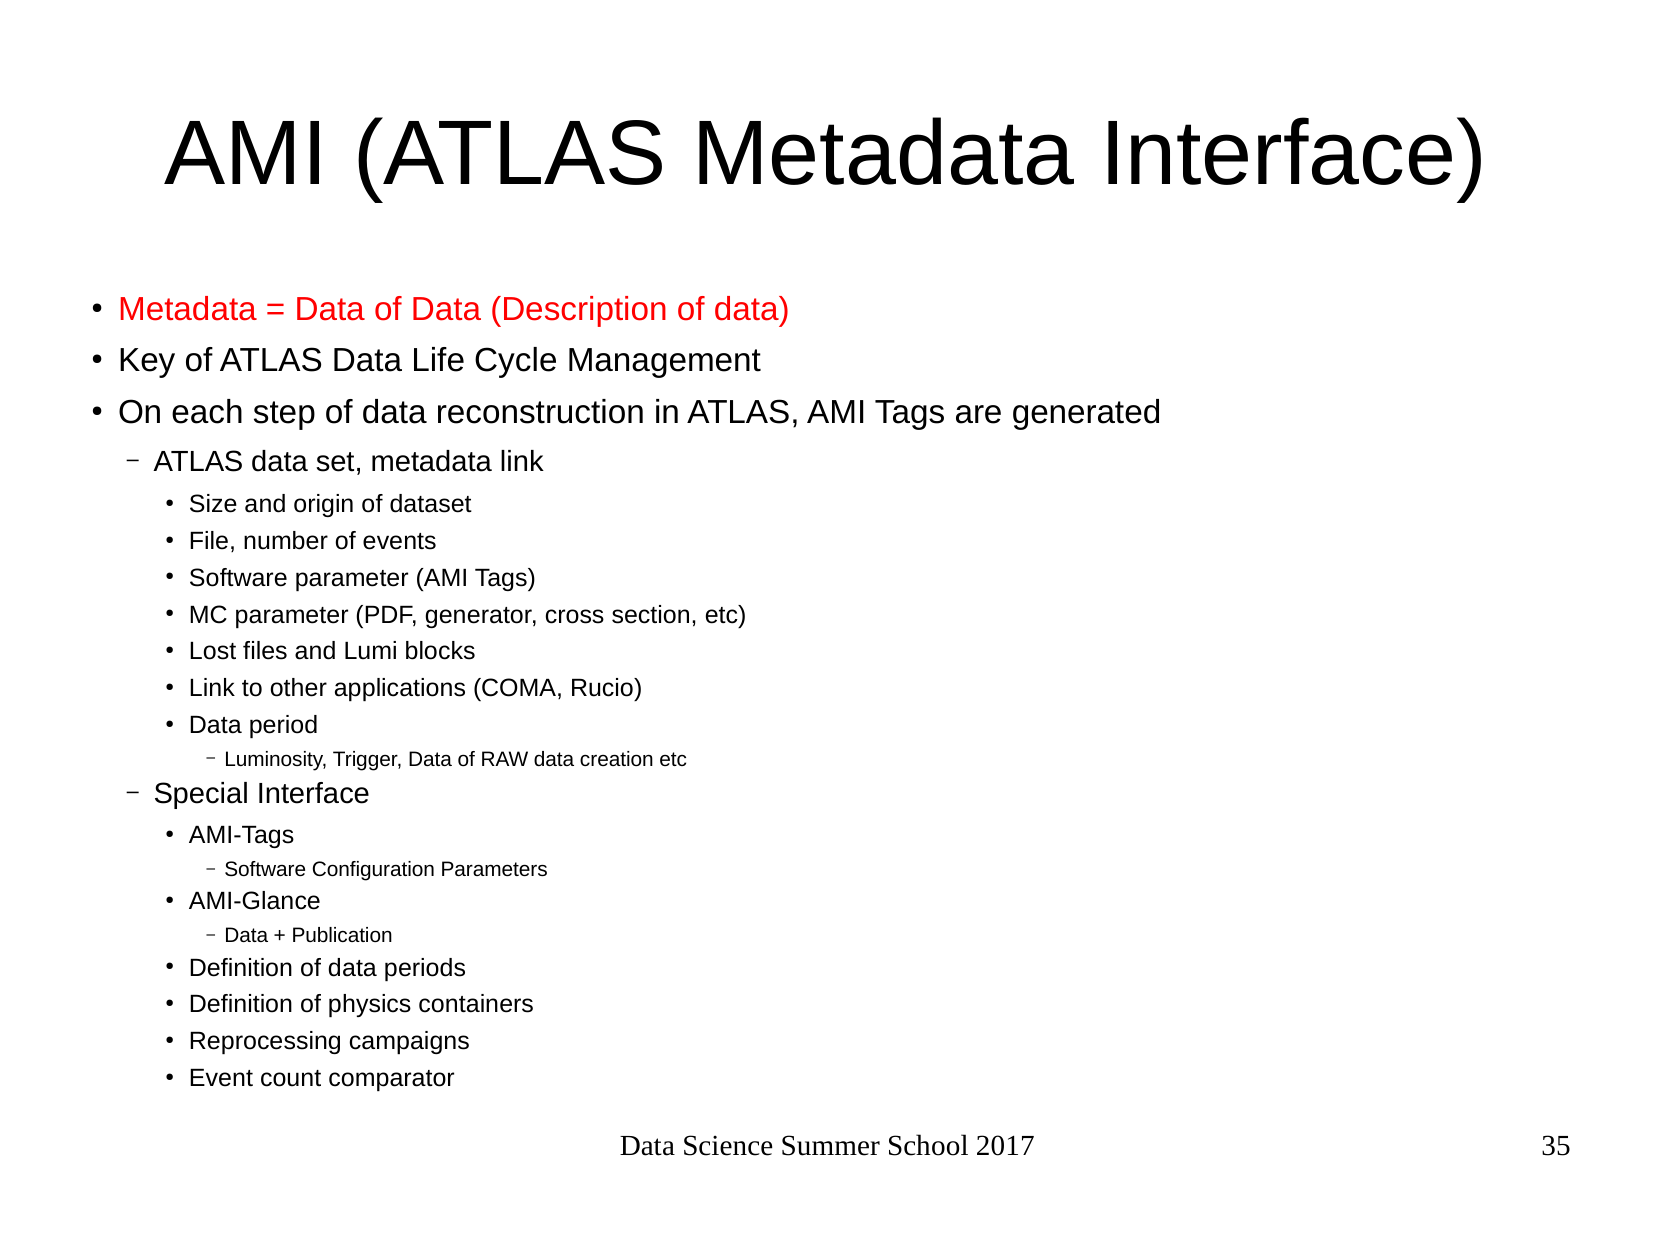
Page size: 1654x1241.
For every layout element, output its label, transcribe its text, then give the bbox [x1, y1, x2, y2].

title AMI (ATLAS Metadata Interface) [82, 49, 1571, 257]
list Metadata = Data of Data (Description of data) Key of ATLAS Data Life Cycle Management On each step of data reconstruction in ATLAS, AMI Tags are generated ATLAS data set, metadata link Size and origin of dataset File, number of events Software parameter (AMI Tags) MC parameter (PDF, generator, cross section, etc) Lost files and Lumi blocks Link to other applications (COMA, Rucio) Data period Luminosity, Trigger, Data of RAW data creation etc Special Interface AMI-Tags Software Configuration Parameters AMI-Glance Data + Publication Definition of data periods Definition of physics containers Reprocessing campaigns Event count comparator [82, 290, 1546, 1096]
